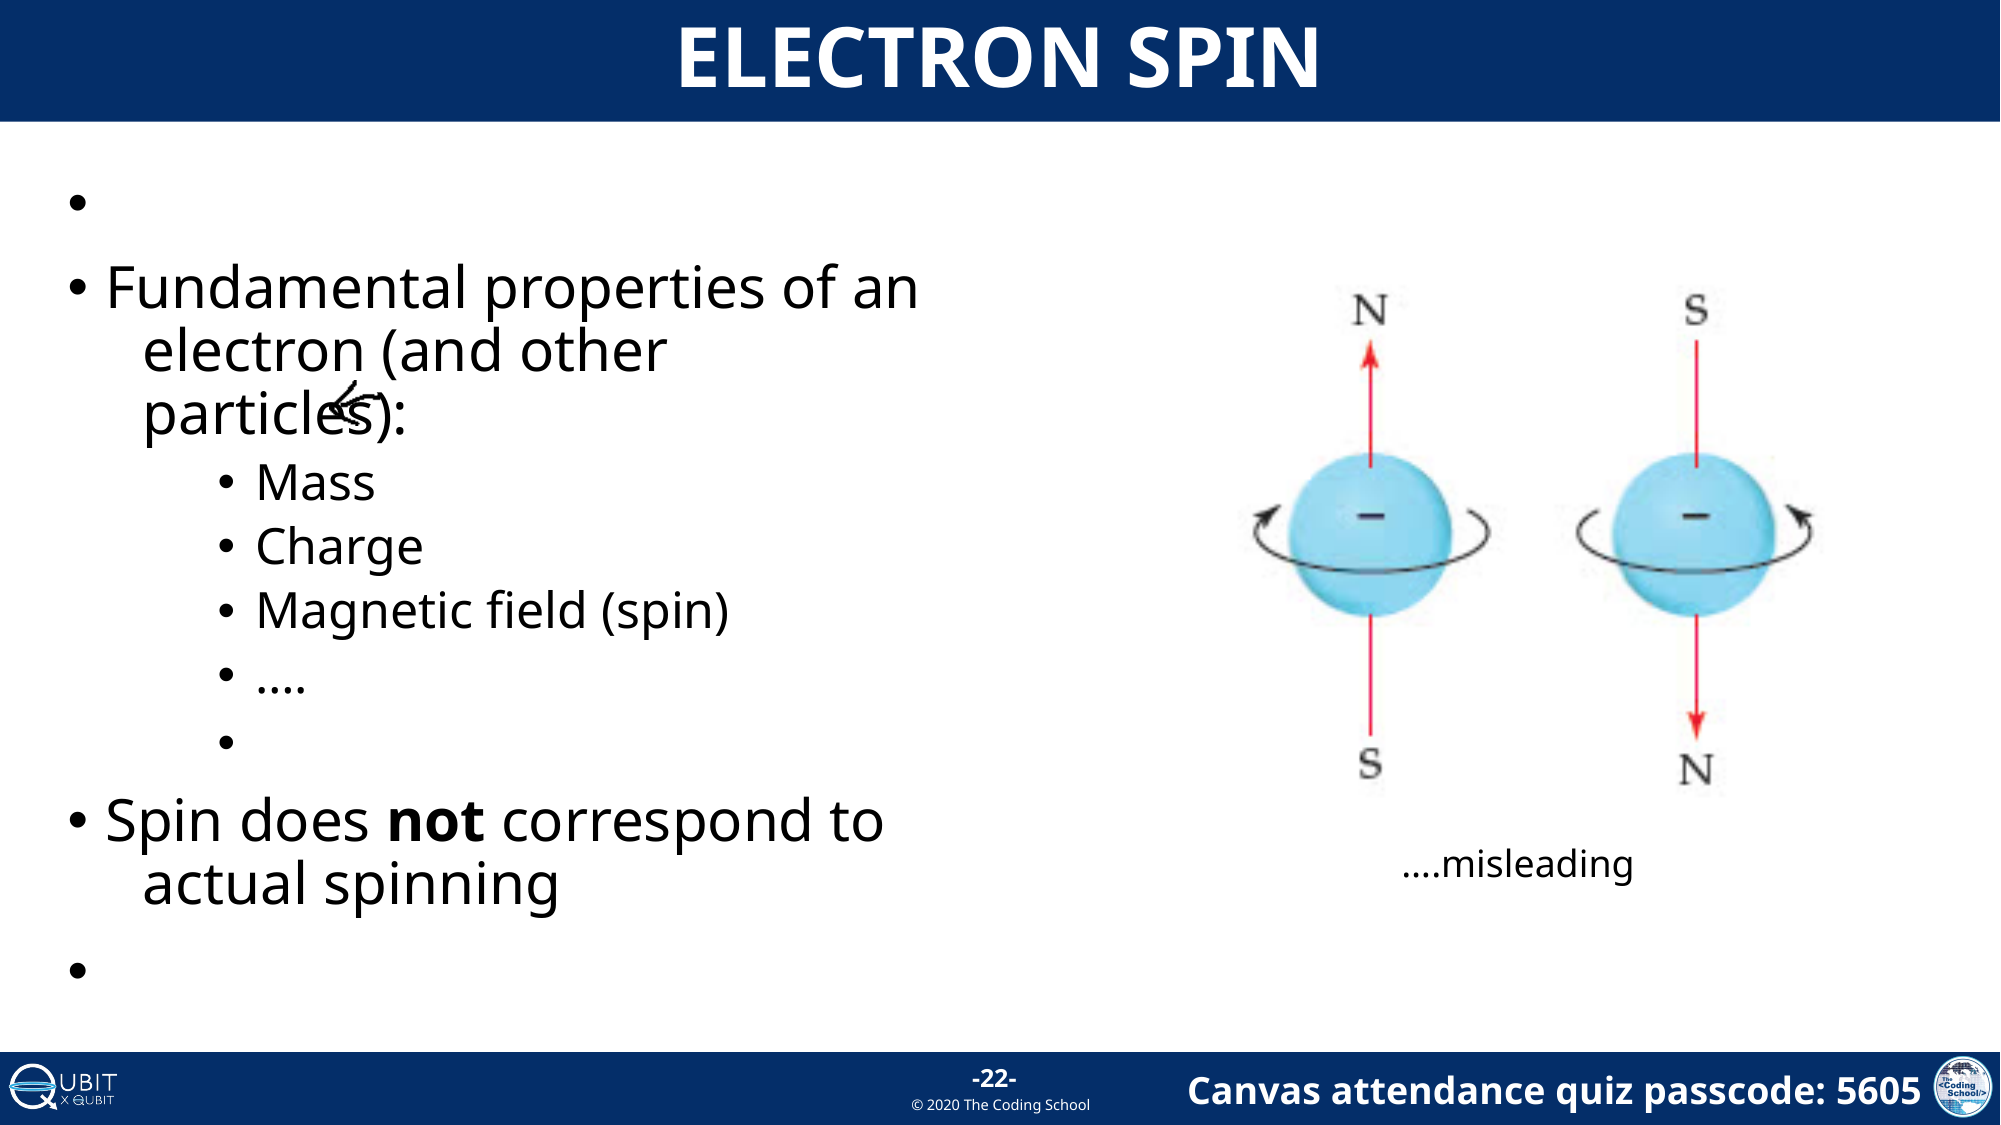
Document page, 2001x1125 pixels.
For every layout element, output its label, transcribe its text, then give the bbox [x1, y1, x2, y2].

picture [329, 380, 382, 426]
text_box -22- [945, 1050, 1044, 1110]
text_box ….misleading [1386, 832, 1634, 894]
list Fundamental properties of an electron (and other particles): Mass Charge Magnetic field (spin) …. Spin does not correspond to actual spinning [52, 159, 959, 1014]
title Electron spin [0, 0, 2000, 122]
picture [1166, 262, 1885, 807]
